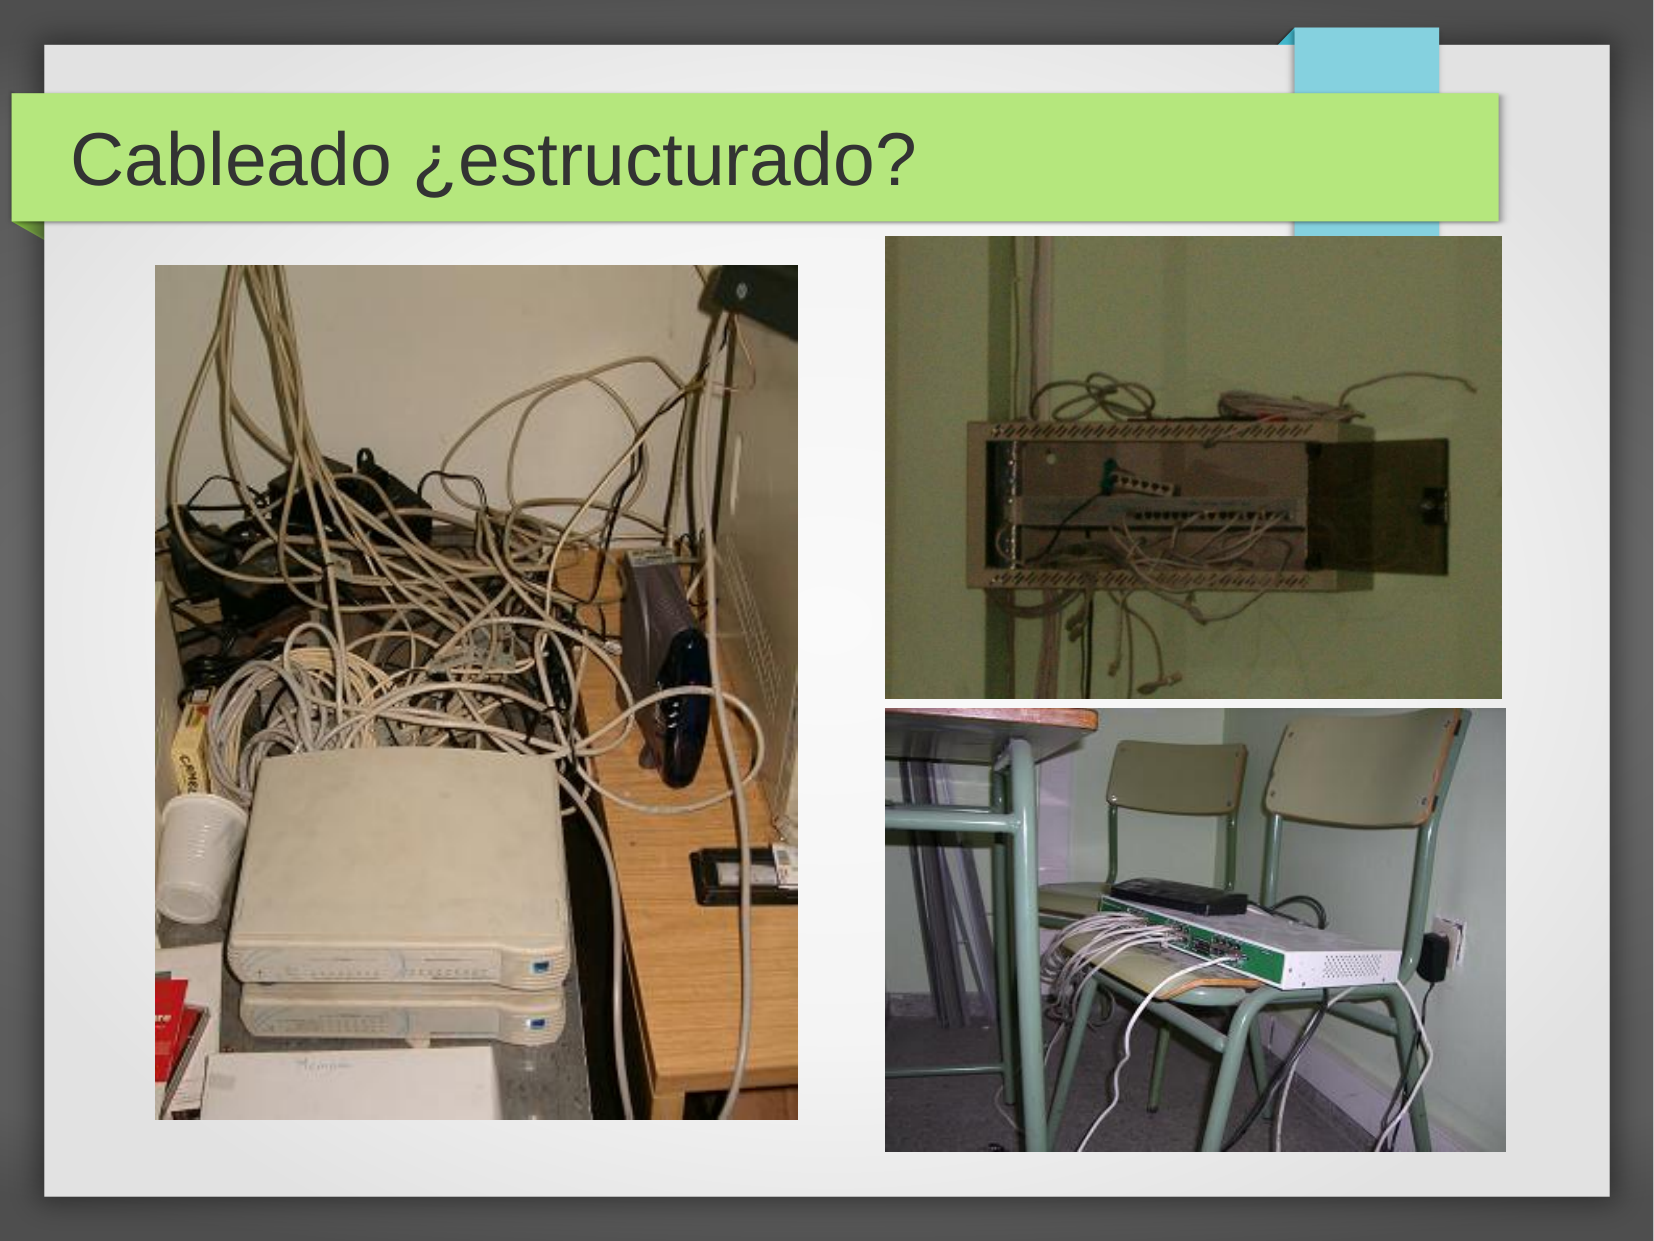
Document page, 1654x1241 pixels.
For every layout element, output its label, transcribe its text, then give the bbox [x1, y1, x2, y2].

picture [0, 0, 1654, 1241]
title Cableado ¿estructurado? [70, 106, 1229, 213]
